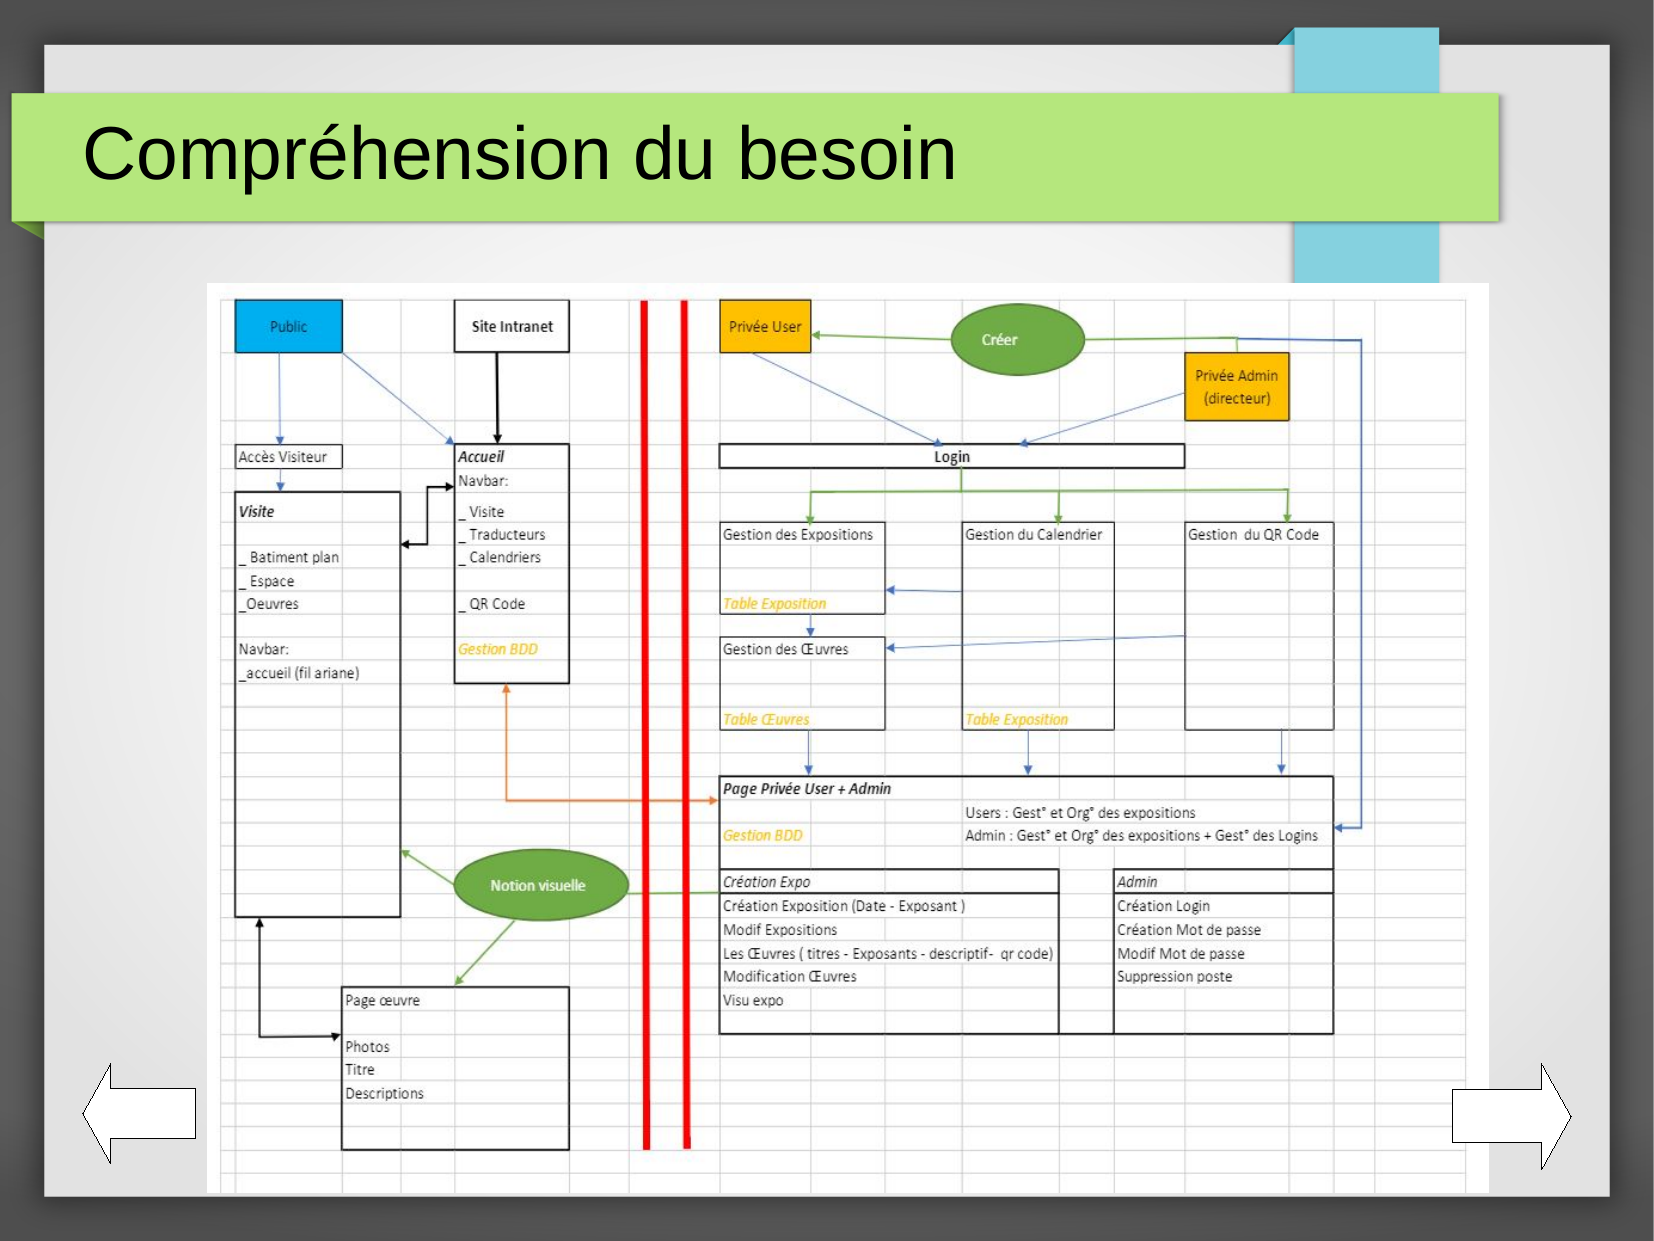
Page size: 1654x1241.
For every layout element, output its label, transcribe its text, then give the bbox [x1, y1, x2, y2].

text_box [82, 1063, 196, 1164]
text_box [1452, 1063, 1572, 1170]
picture [0, 0, 1654, 1241]
title Compréhension du besoin [82, 94, 1264, 213]
